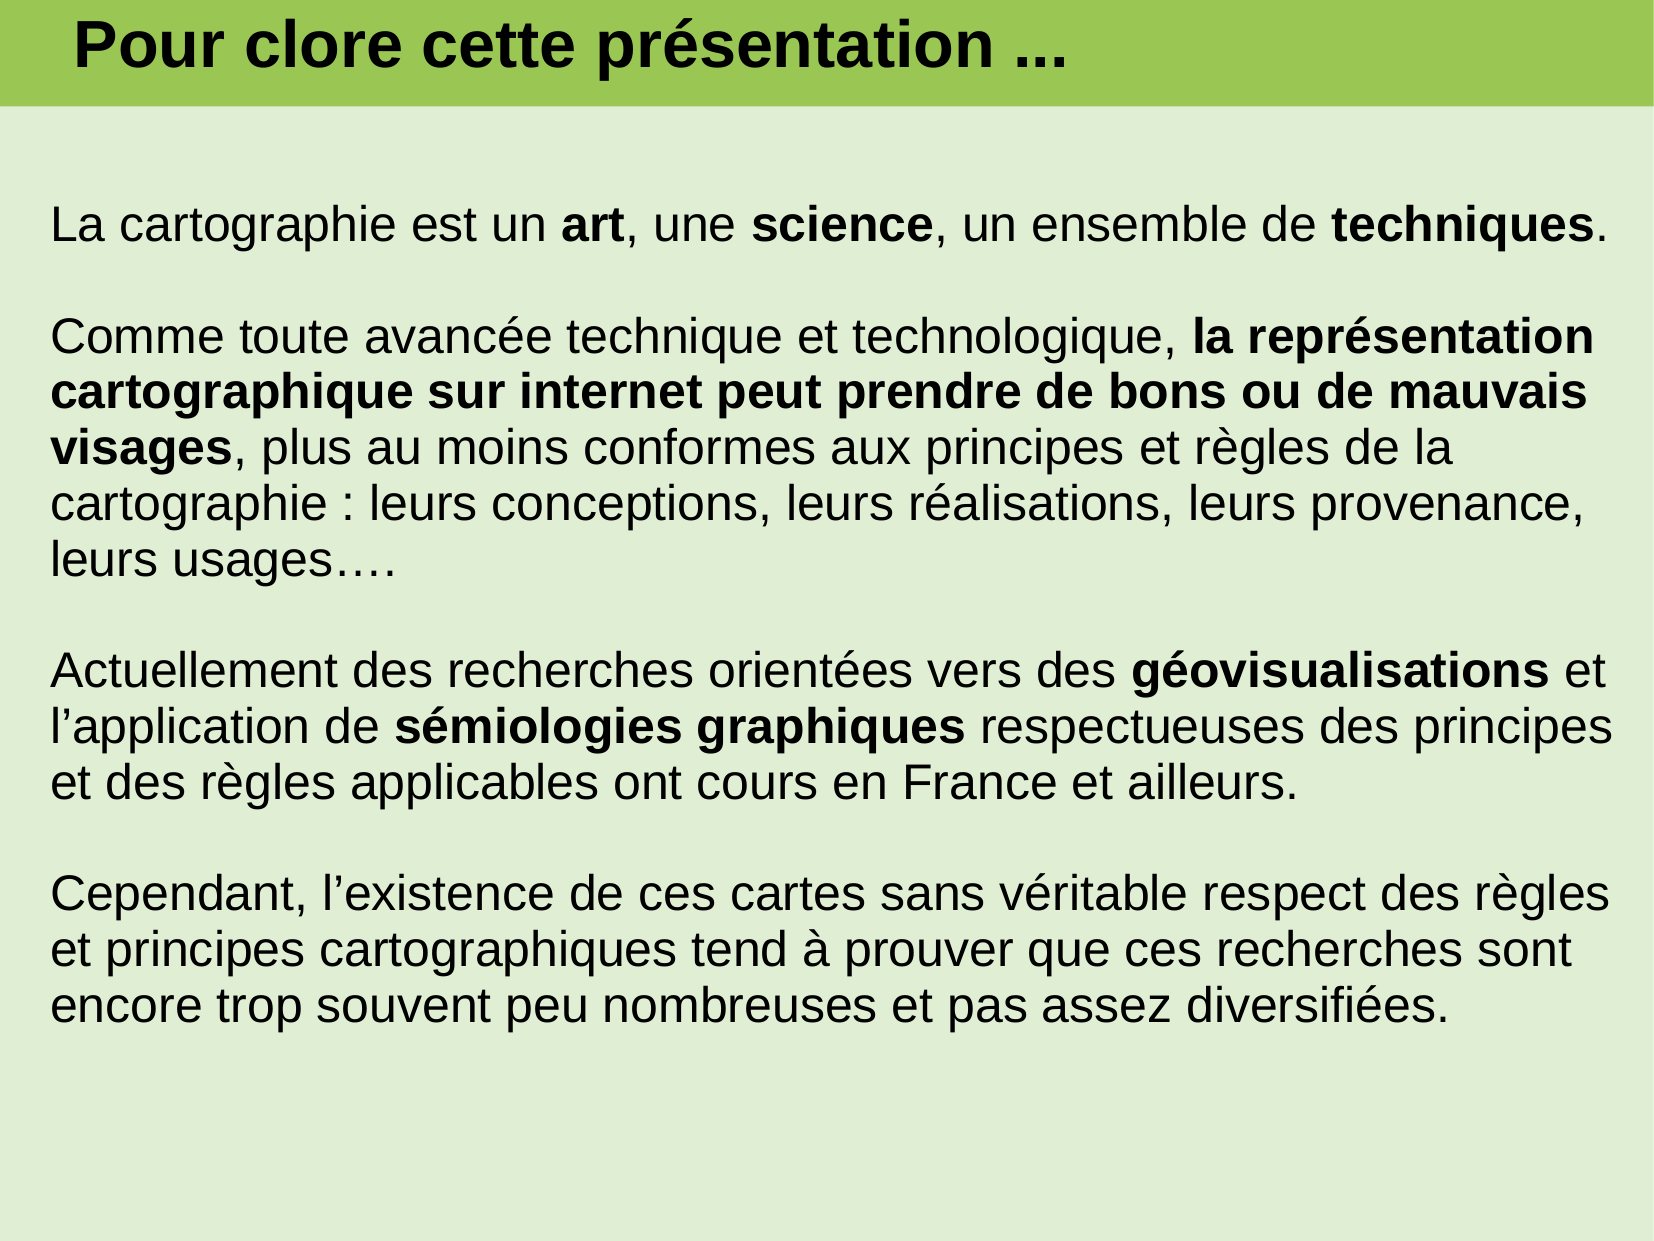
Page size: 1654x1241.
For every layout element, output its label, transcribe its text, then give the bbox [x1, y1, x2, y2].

text_box Pour clore cette présentation ... [59, 0, 1193, 164]
text_box La cartographie est un art, une science, un ensemble de techniques. Comme toute avancée technique et technologique, la représentation cartographique sur internet peut prendre de bons ou de mauvais visages, plus au moins conformes aux principes et règles de la cartographie : leurs conceptions, leurs réalisations, leurs provenance, leurs usages…. Actuellement des recherches orientées vers des géovisualisations et l’application de sémiologies graphiques respectueuses des principes et des règles applicables ont cours en France et ailleurs. Cependant, l’existence de ces cartes sans véritable respect des règles et principes cartographiques tend à prouver que ces recherches sont encore trop souvent peu nombreuses et pas assez diversifiées. [35, 188, 1630, 1162]
